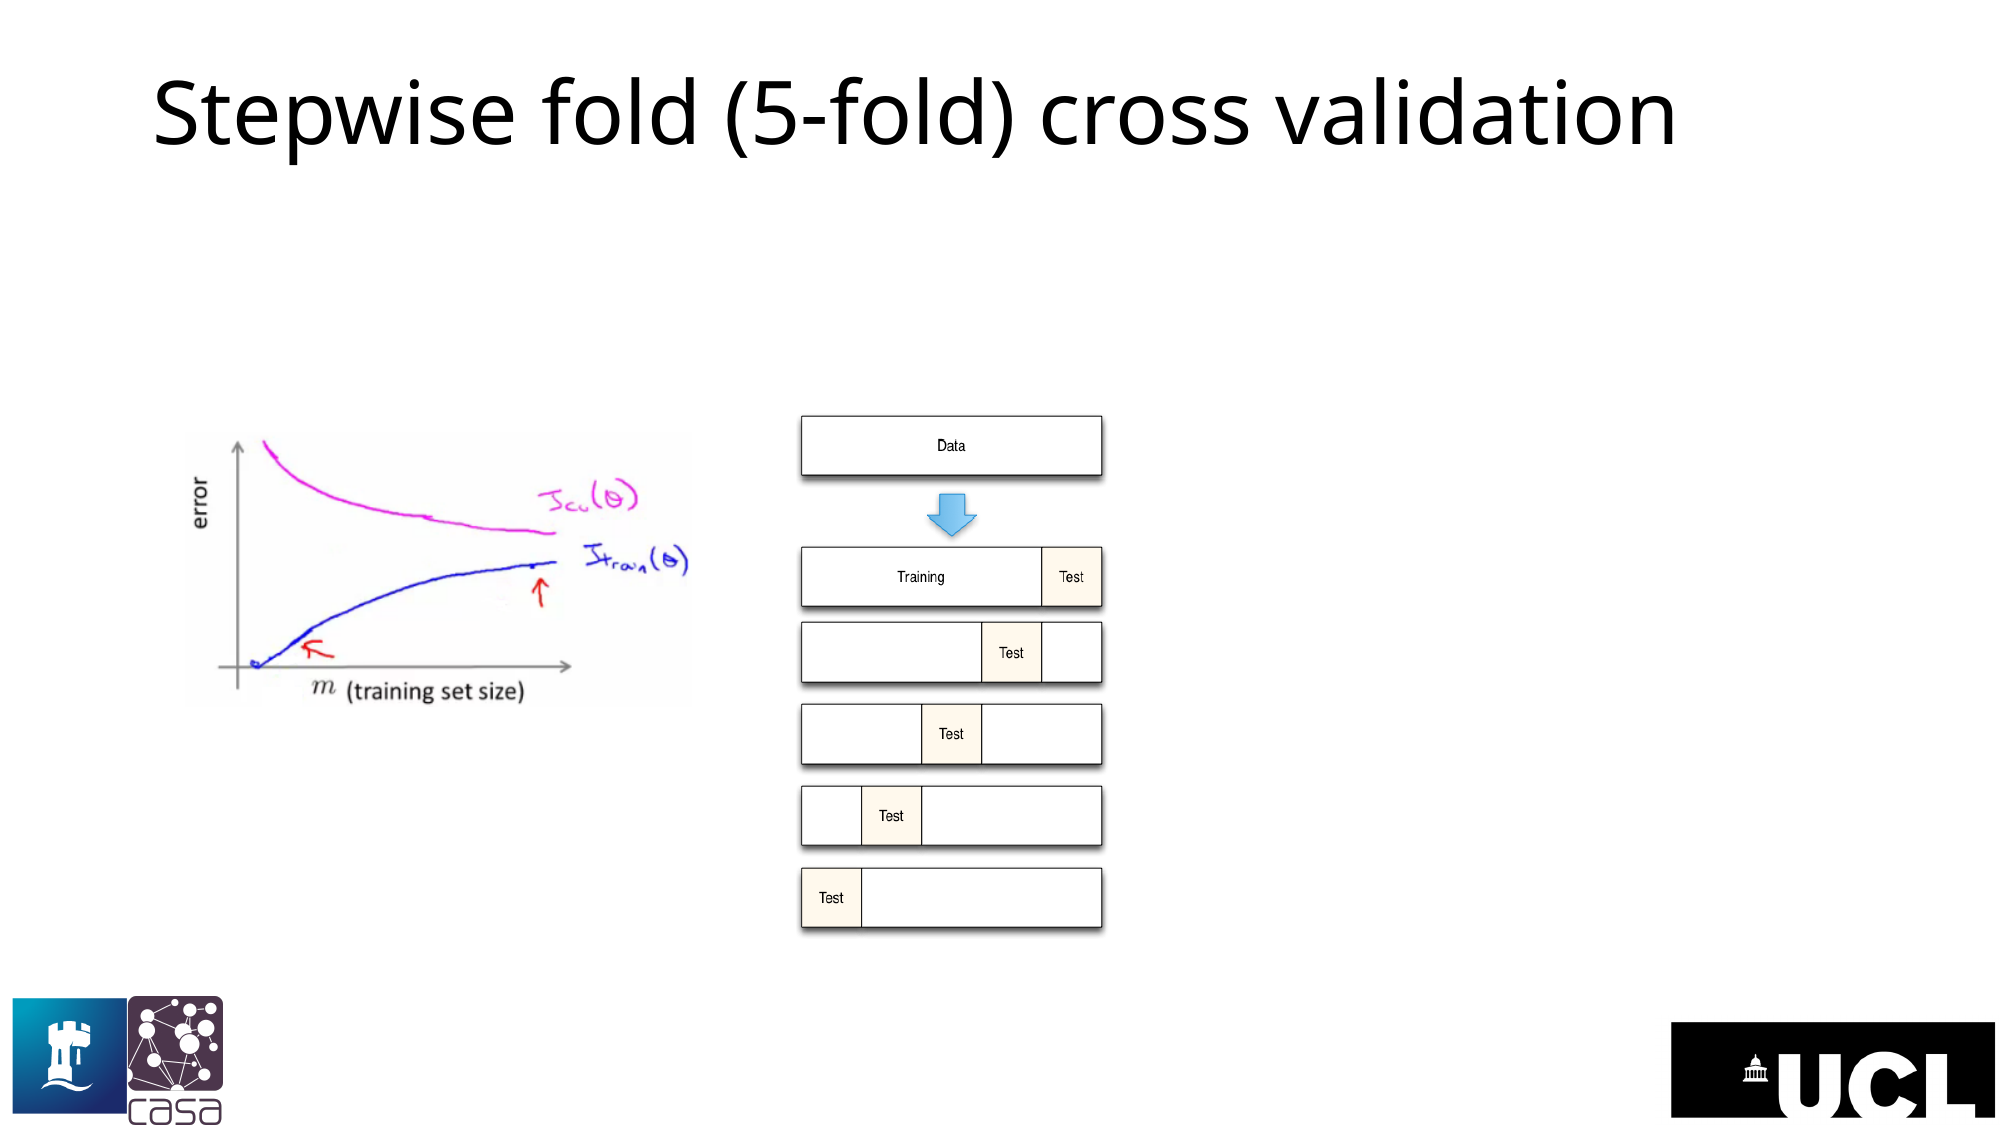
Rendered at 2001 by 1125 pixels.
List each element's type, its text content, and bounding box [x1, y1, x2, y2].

picture [784, 401, 1118, 951]
picture [185, 432, 692, 707]
title Stepwise fold (5-fold) cross validation [137, 59, 1863, 278]
